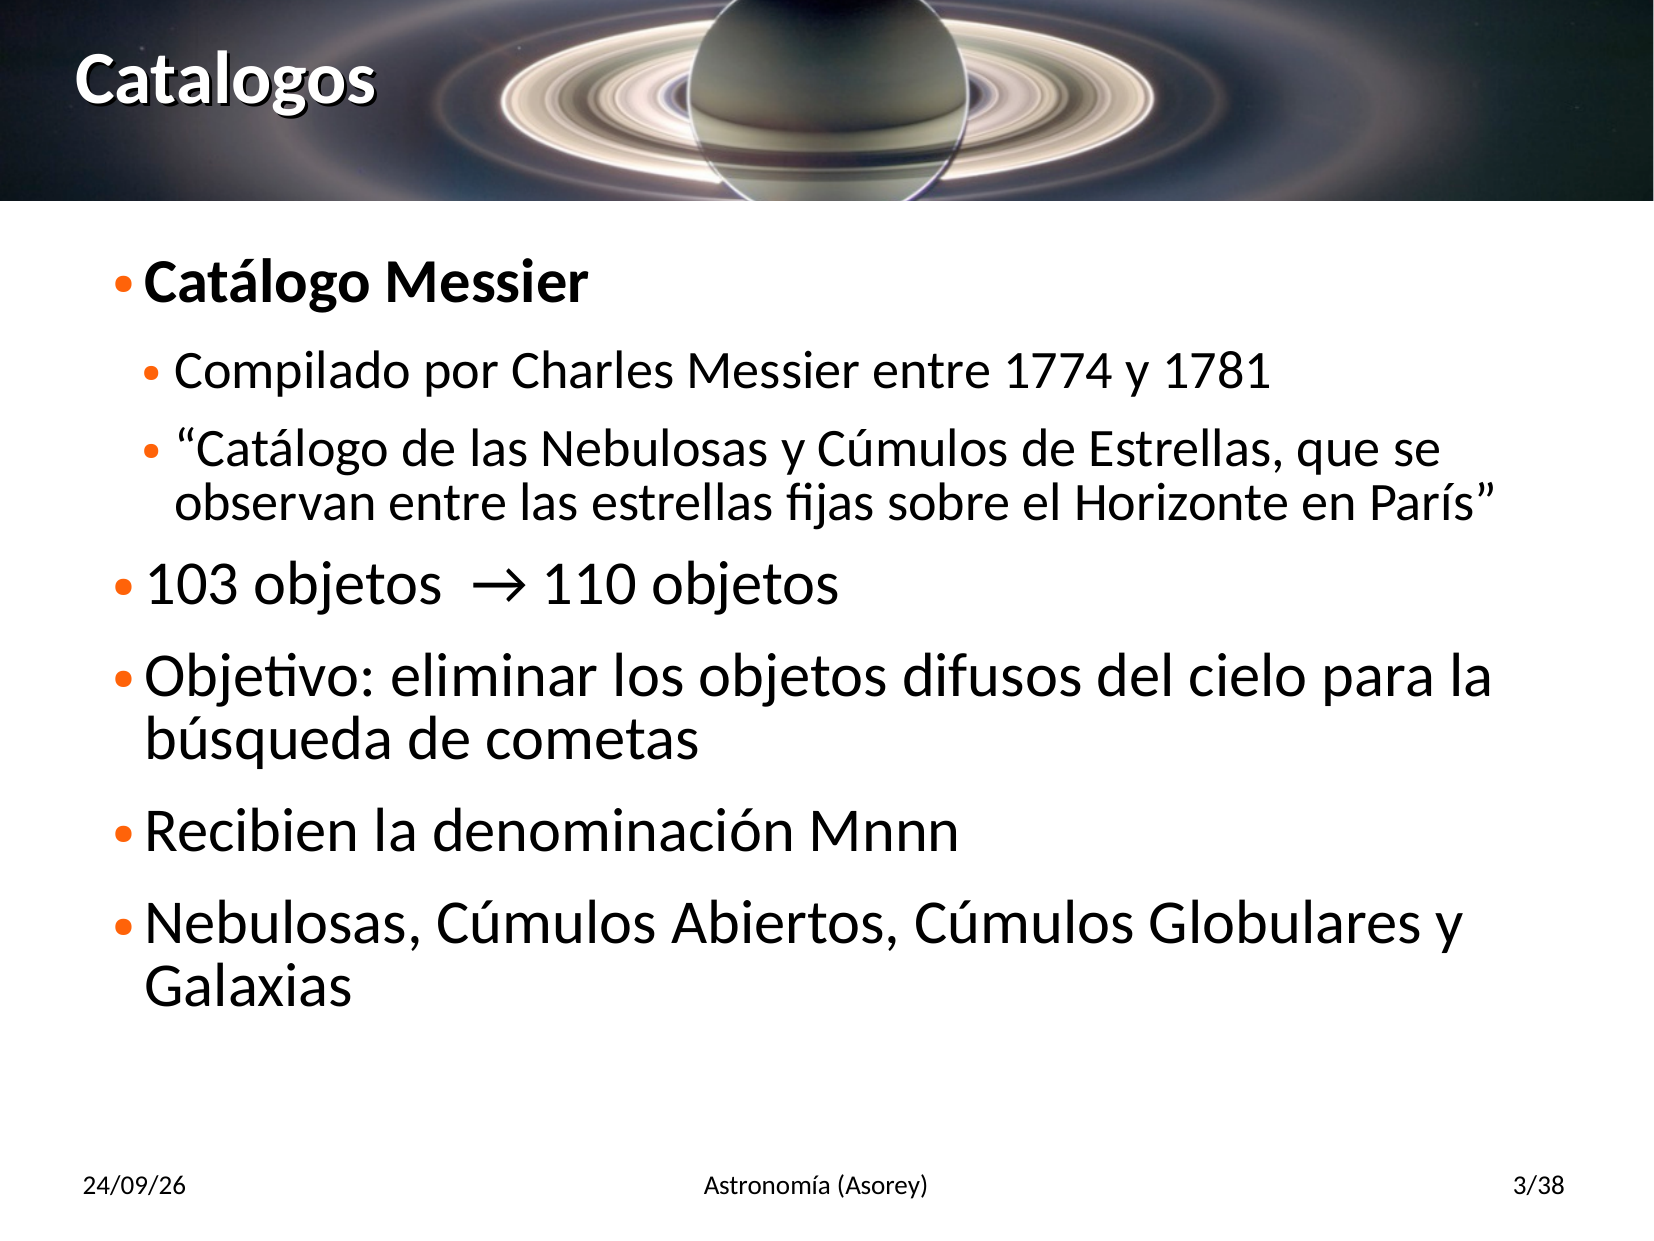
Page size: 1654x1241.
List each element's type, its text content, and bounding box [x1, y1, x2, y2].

picture [0, 0, 1654, 201]
title Catalogos [75, 19, 1564, 151]
list Catálogo Messier Compilado por Charles Messier entre 1774 y 1781 “Catálogo de las Nebulosas y Cúmulos de Estrellas, que se observan entre las estrellas fijas sobre el Horizonte en París” 103 objetos → 110 objetos Objetivo: eliminar los objetos difusos del cielo para la búsqueda de cometas Recibien la denominación Mnnn Nebulosas, Cúmulos Abiertos, Cúmulos Globulares y Galaxias [82, 255, 1571, 1156]
